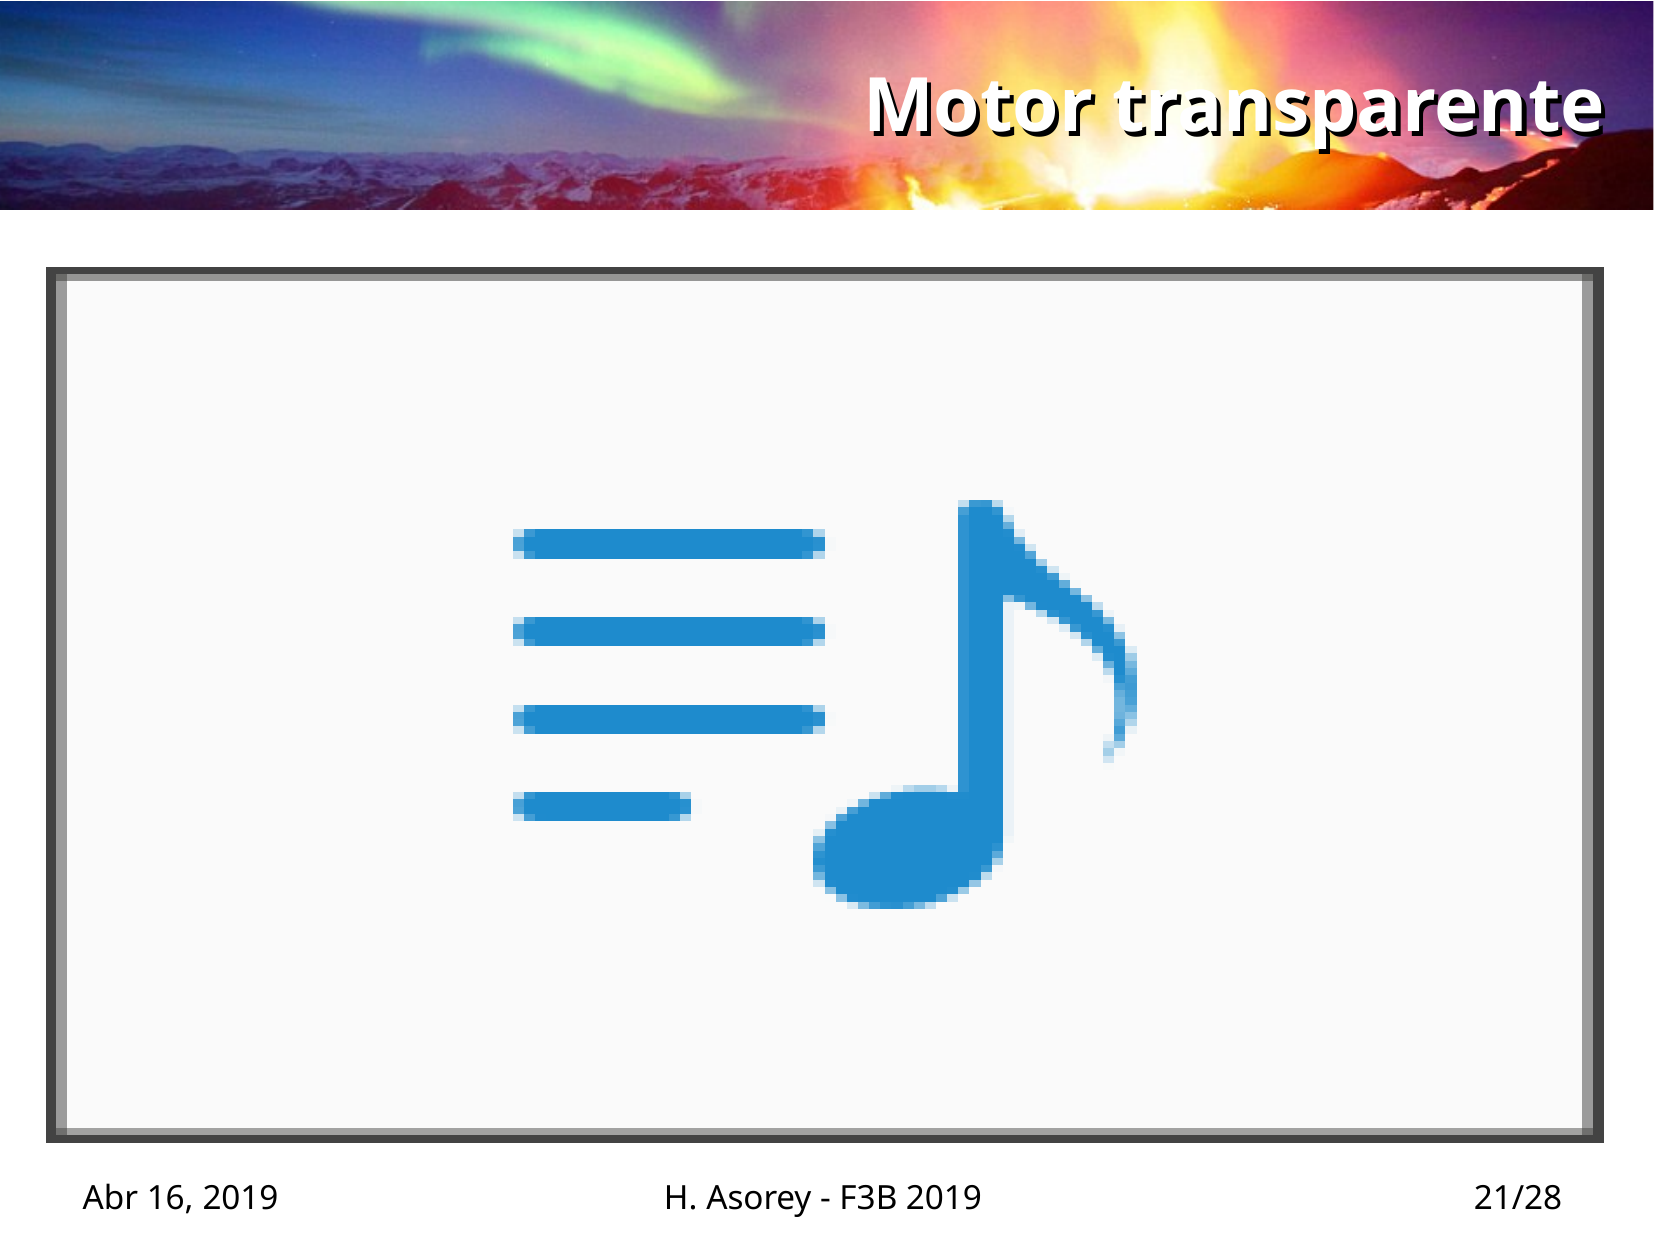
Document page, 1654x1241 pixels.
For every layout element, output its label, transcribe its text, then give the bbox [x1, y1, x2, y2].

picture [0, 1, 1654, 210]
text_box [45, 266, 1606, 1144]
title Motor transparente [45, 15, 1606, 191]
